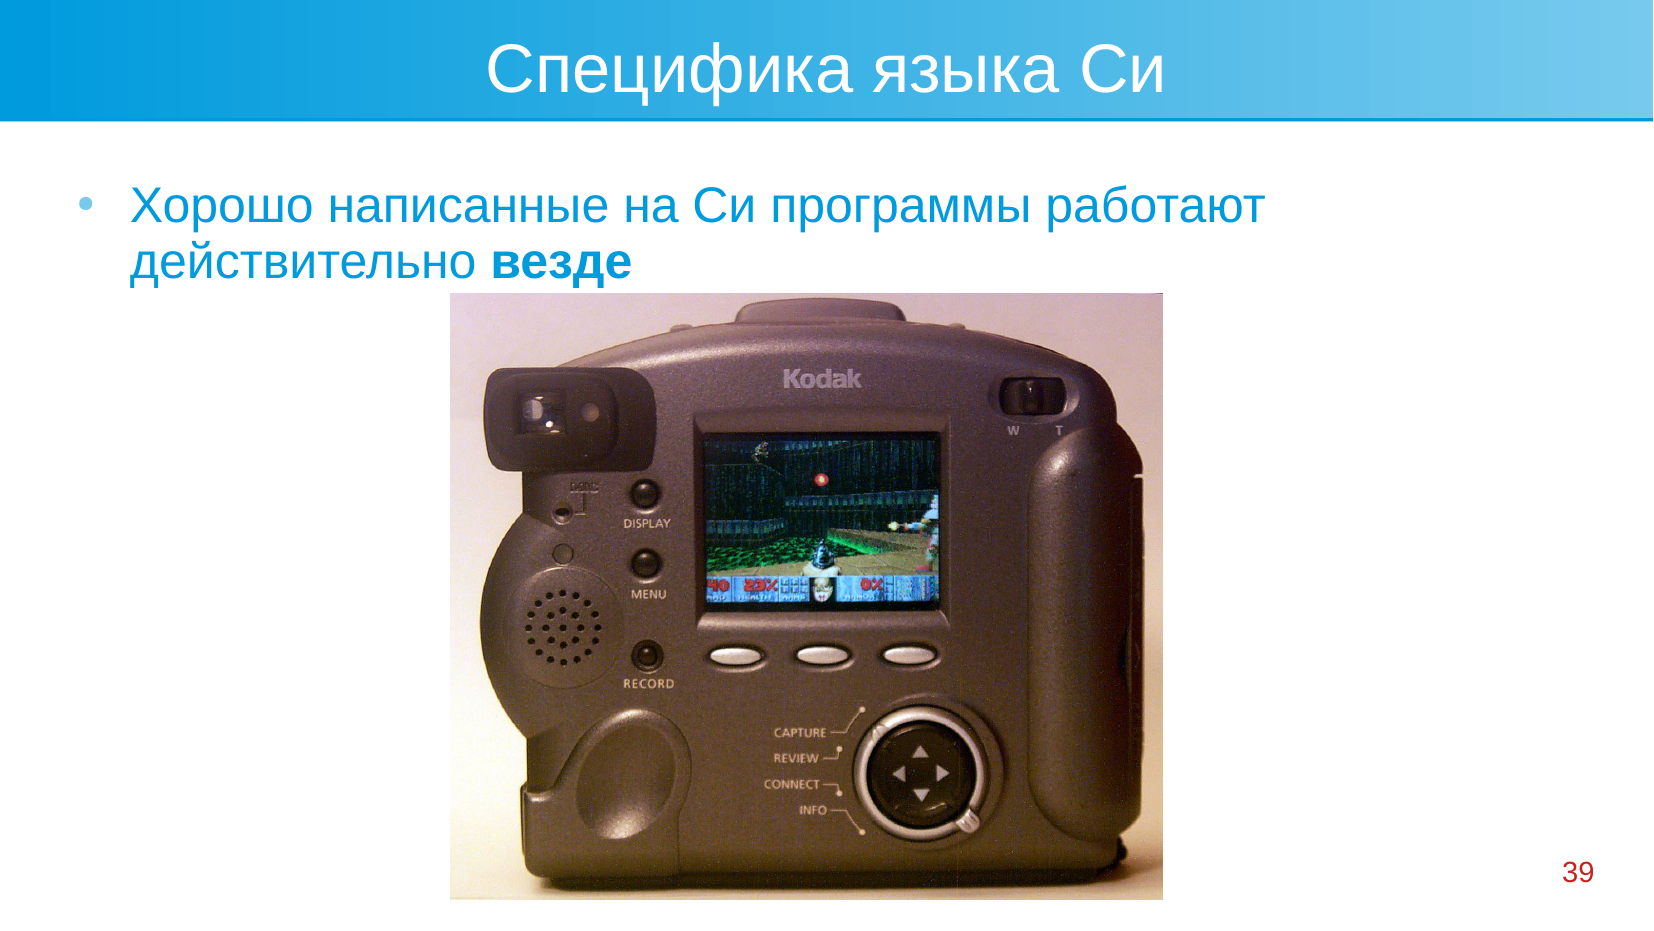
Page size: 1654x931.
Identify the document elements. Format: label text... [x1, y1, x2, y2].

list Хорошо написанные на Си программы работают действительно везде [59, 177, 1595, 301]
title Специфика языка Си [59, 29, 1595, 108]
picture [450, 293, 1163, 901]
